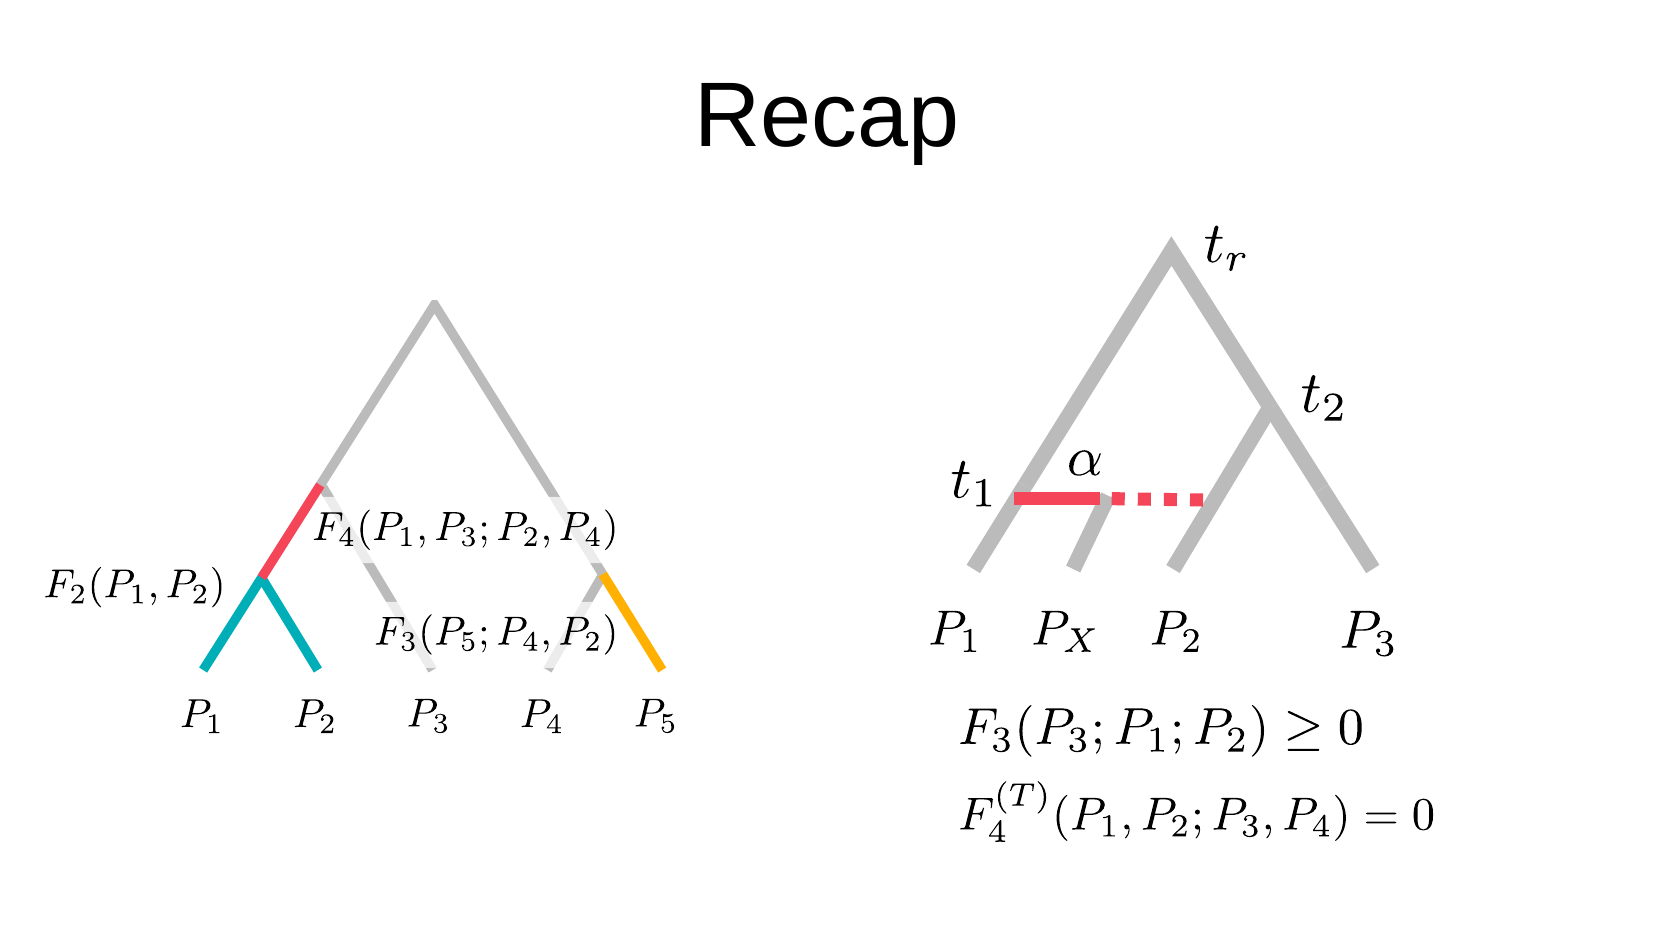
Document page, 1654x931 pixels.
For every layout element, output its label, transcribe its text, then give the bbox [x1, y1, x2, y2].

picture [45, 300, 702, 766]
picture [928, 223, 1396, 659]
text_box [960, 781, 1434, 842]
title Recap [82, 37, 1571, 193]
text_box [960, 705, 1362, 757]
